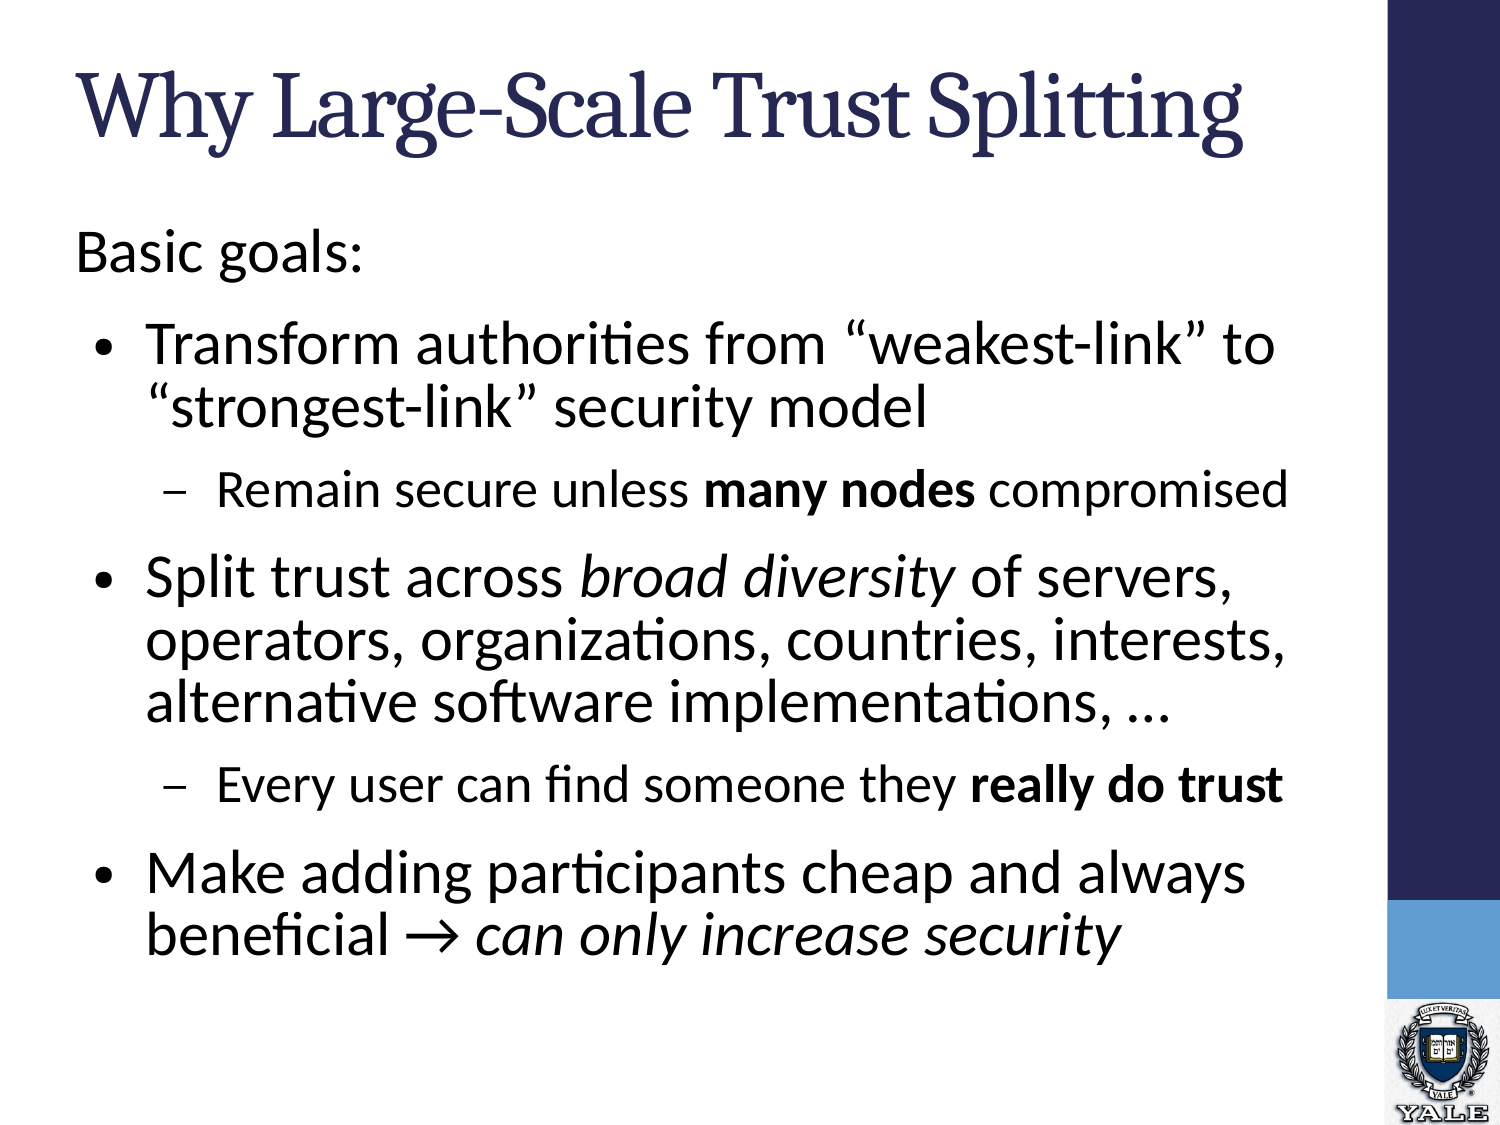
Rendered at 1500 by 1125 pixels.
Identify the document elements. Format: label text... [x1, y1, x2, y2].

title Why Large-Scale Trust Splitting [75, 12, 1325, 200]
picture [1384, 999, 1500, 1125]
list Basic goals: Transform authorities from “weakest-link” to “strongest-link” security model Remain secure unless many nodes compromised Split trust across broad diversity of servers, operators, organizations, countries, interests, alternative software implementations, … Every user can find someone they really do trust Make adding participants cheap and always beneficial → can only increase security [75, 224, 1325, 1063]
